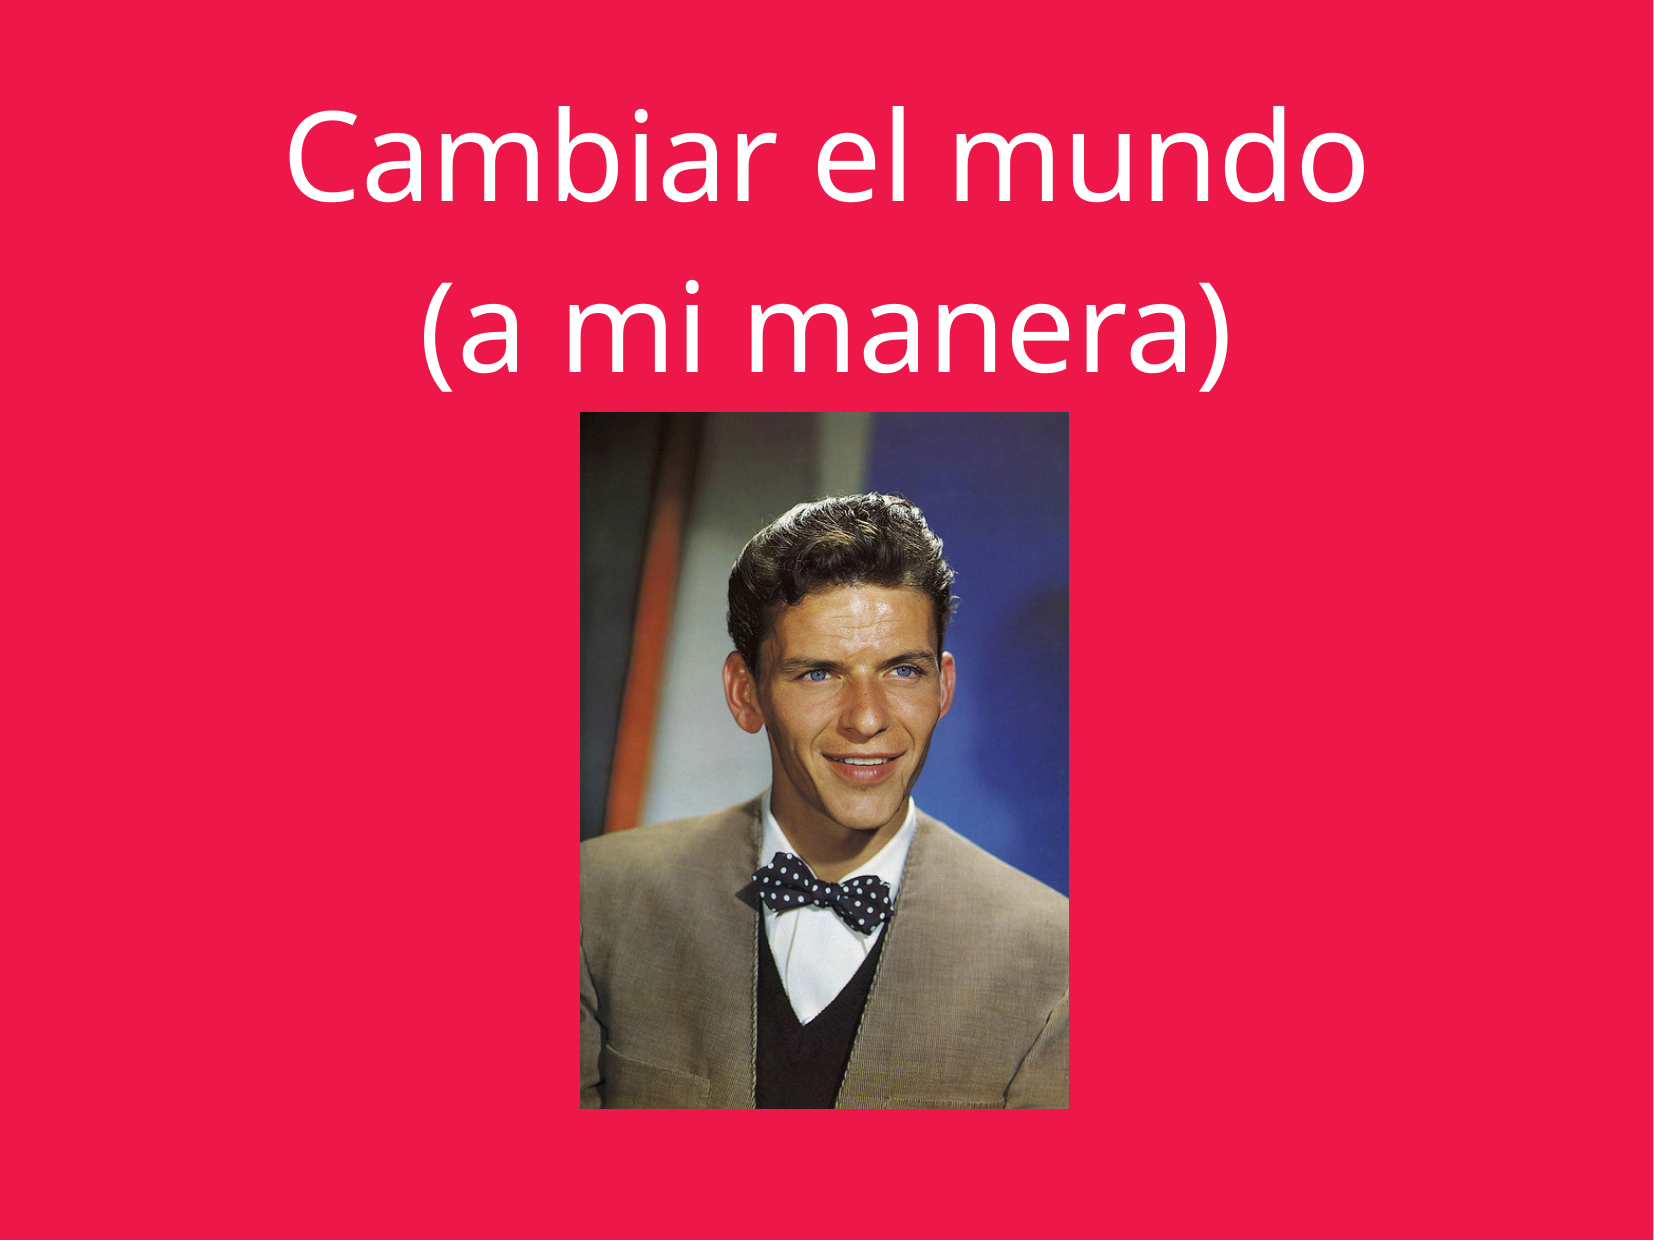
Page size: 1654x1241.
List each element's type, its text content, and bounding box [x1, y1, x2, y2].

title Cambiar el mundo (a mi manera) [82, 0, 1571, 416]
picture [580, 412, 1069, 1109]
